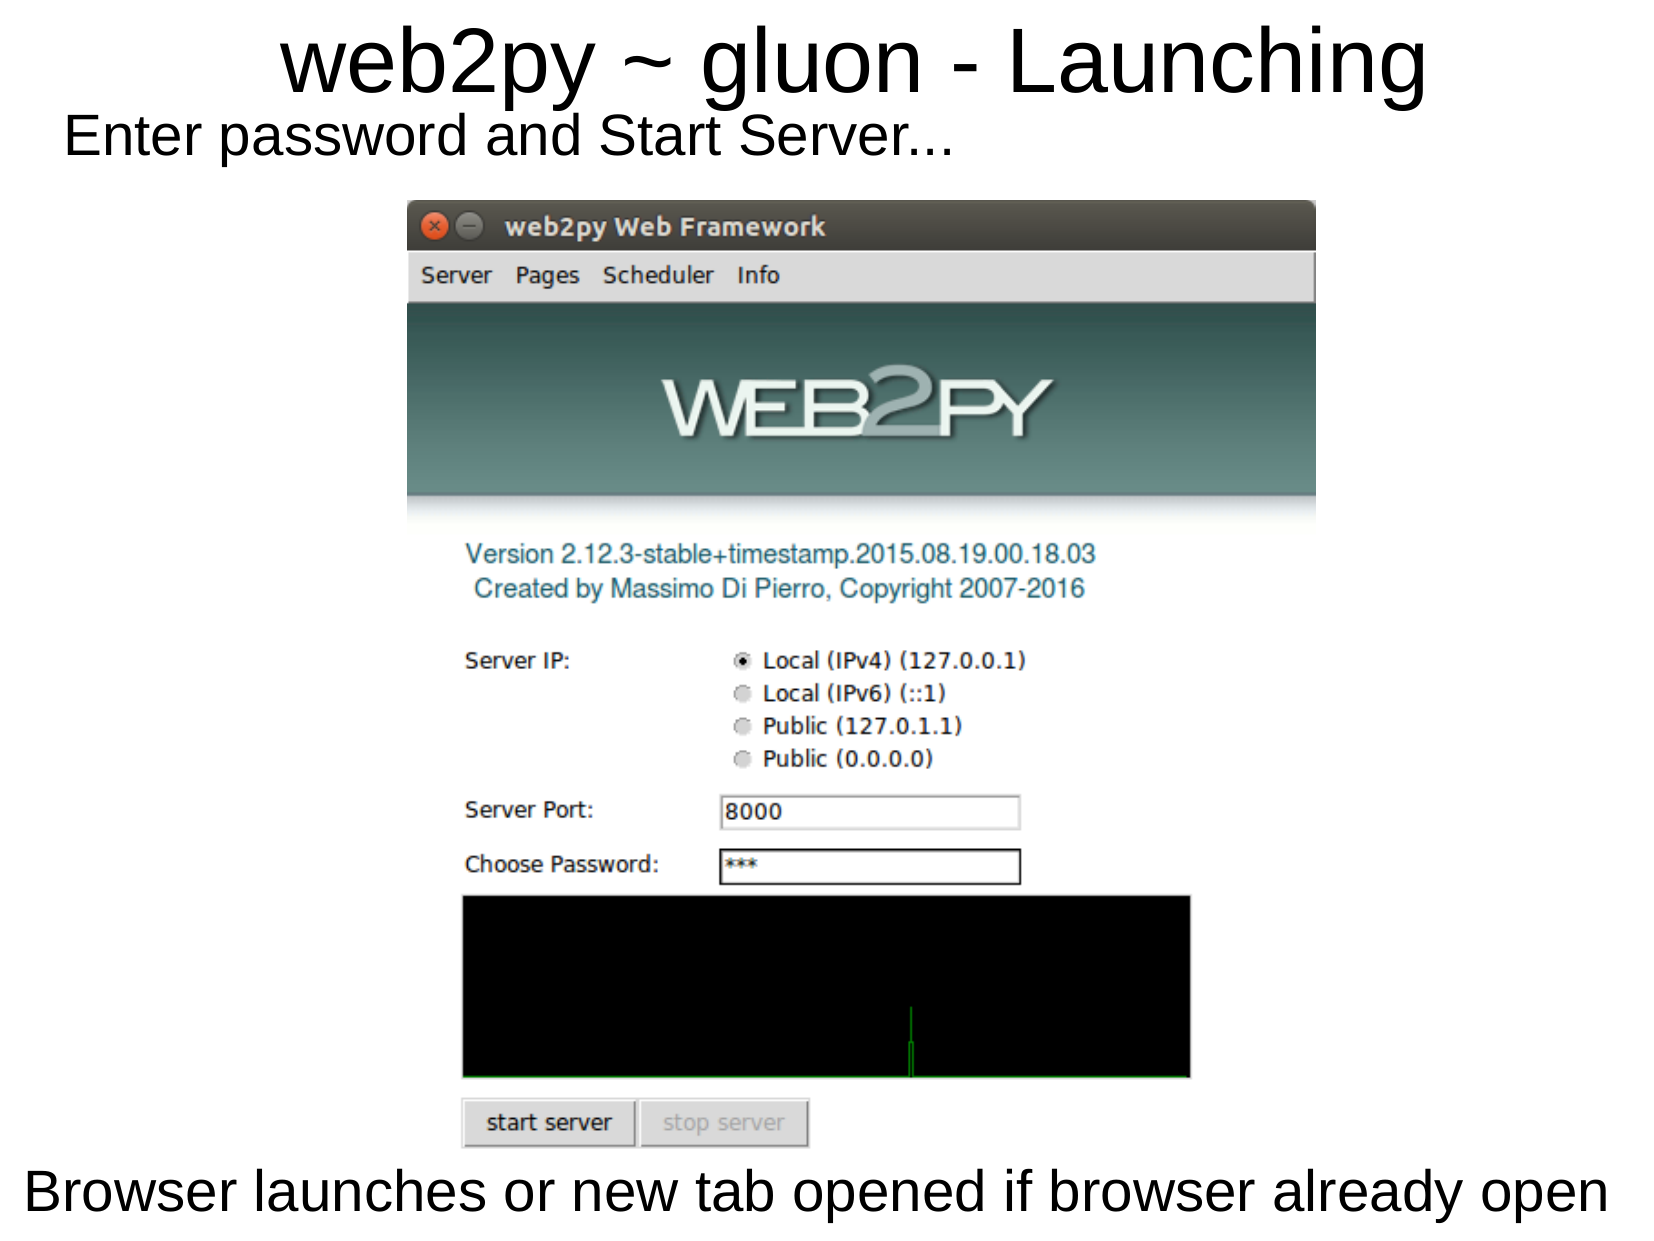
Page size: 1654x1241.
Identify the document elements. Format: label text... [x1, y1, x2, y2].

picture [407, 200, 1316, 1158]
title Browser launches or new tab opened if browser already open [23, 1126, 1654, 1241]
title Enter password and Start Server... [63, 102, 1627, 168]
title web2py ~ gluon - Launching [111, 9, 1600, 102]
